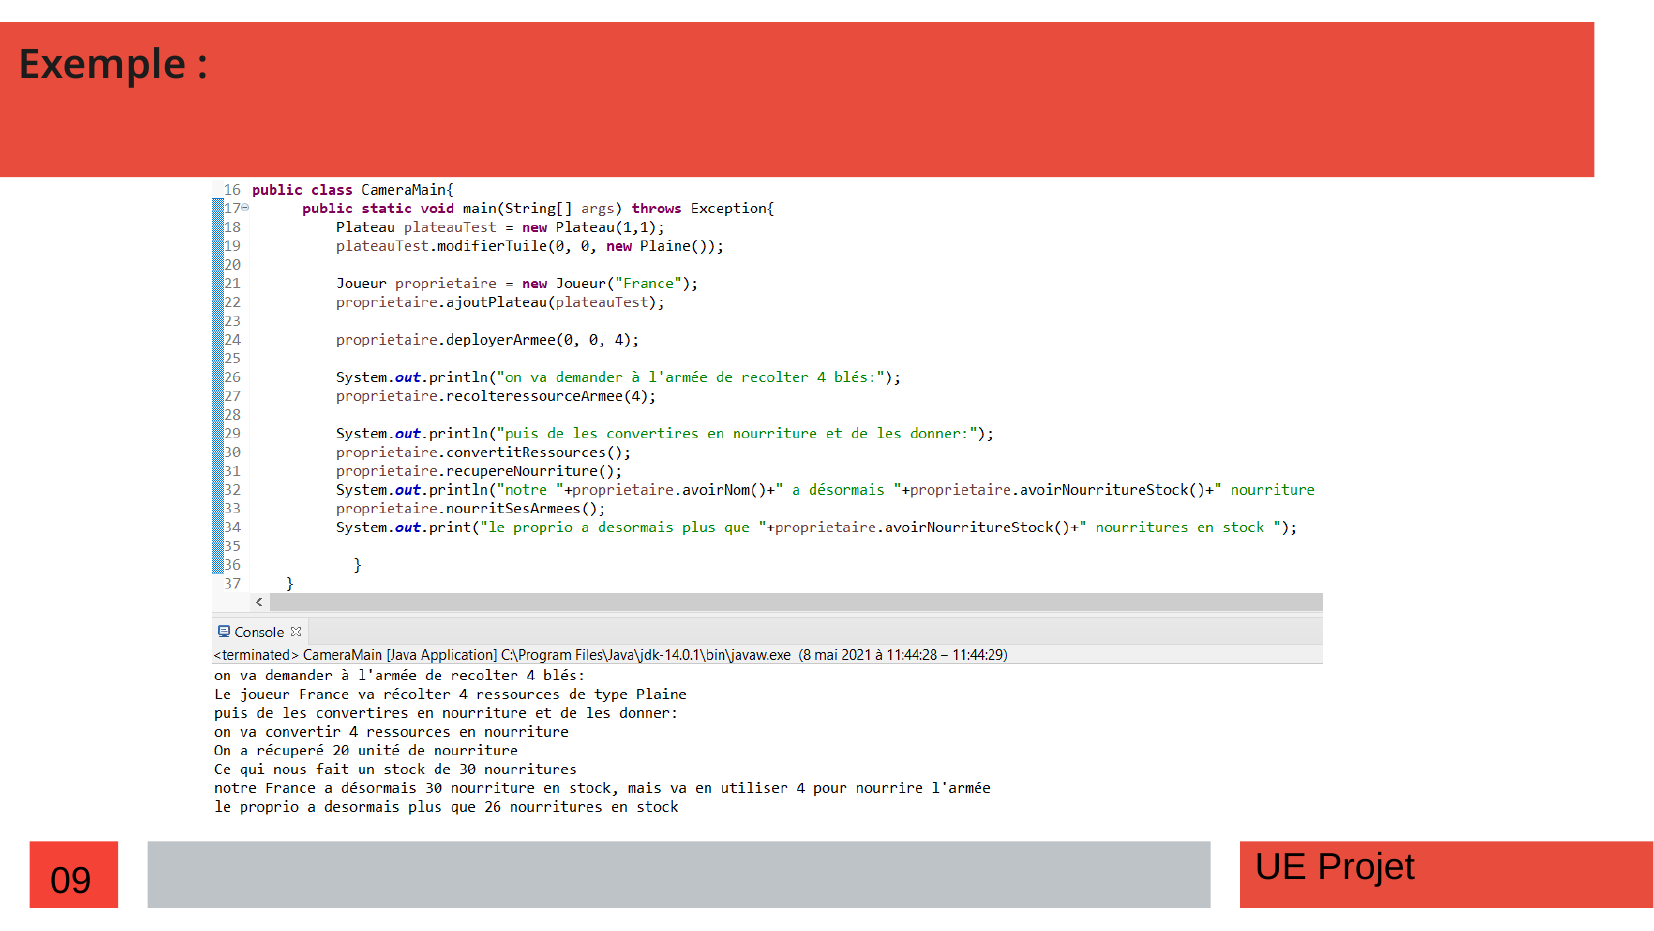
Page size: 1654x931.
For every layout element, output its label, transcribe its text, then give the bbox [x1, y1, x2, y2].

list Exemple : [17, 35, 745, 293]
text_box UE Projet [1240, 838, 1512, 896]
text_box 09 [35, 852, 130, 910]
picture [212, 180, 1323, 815]
